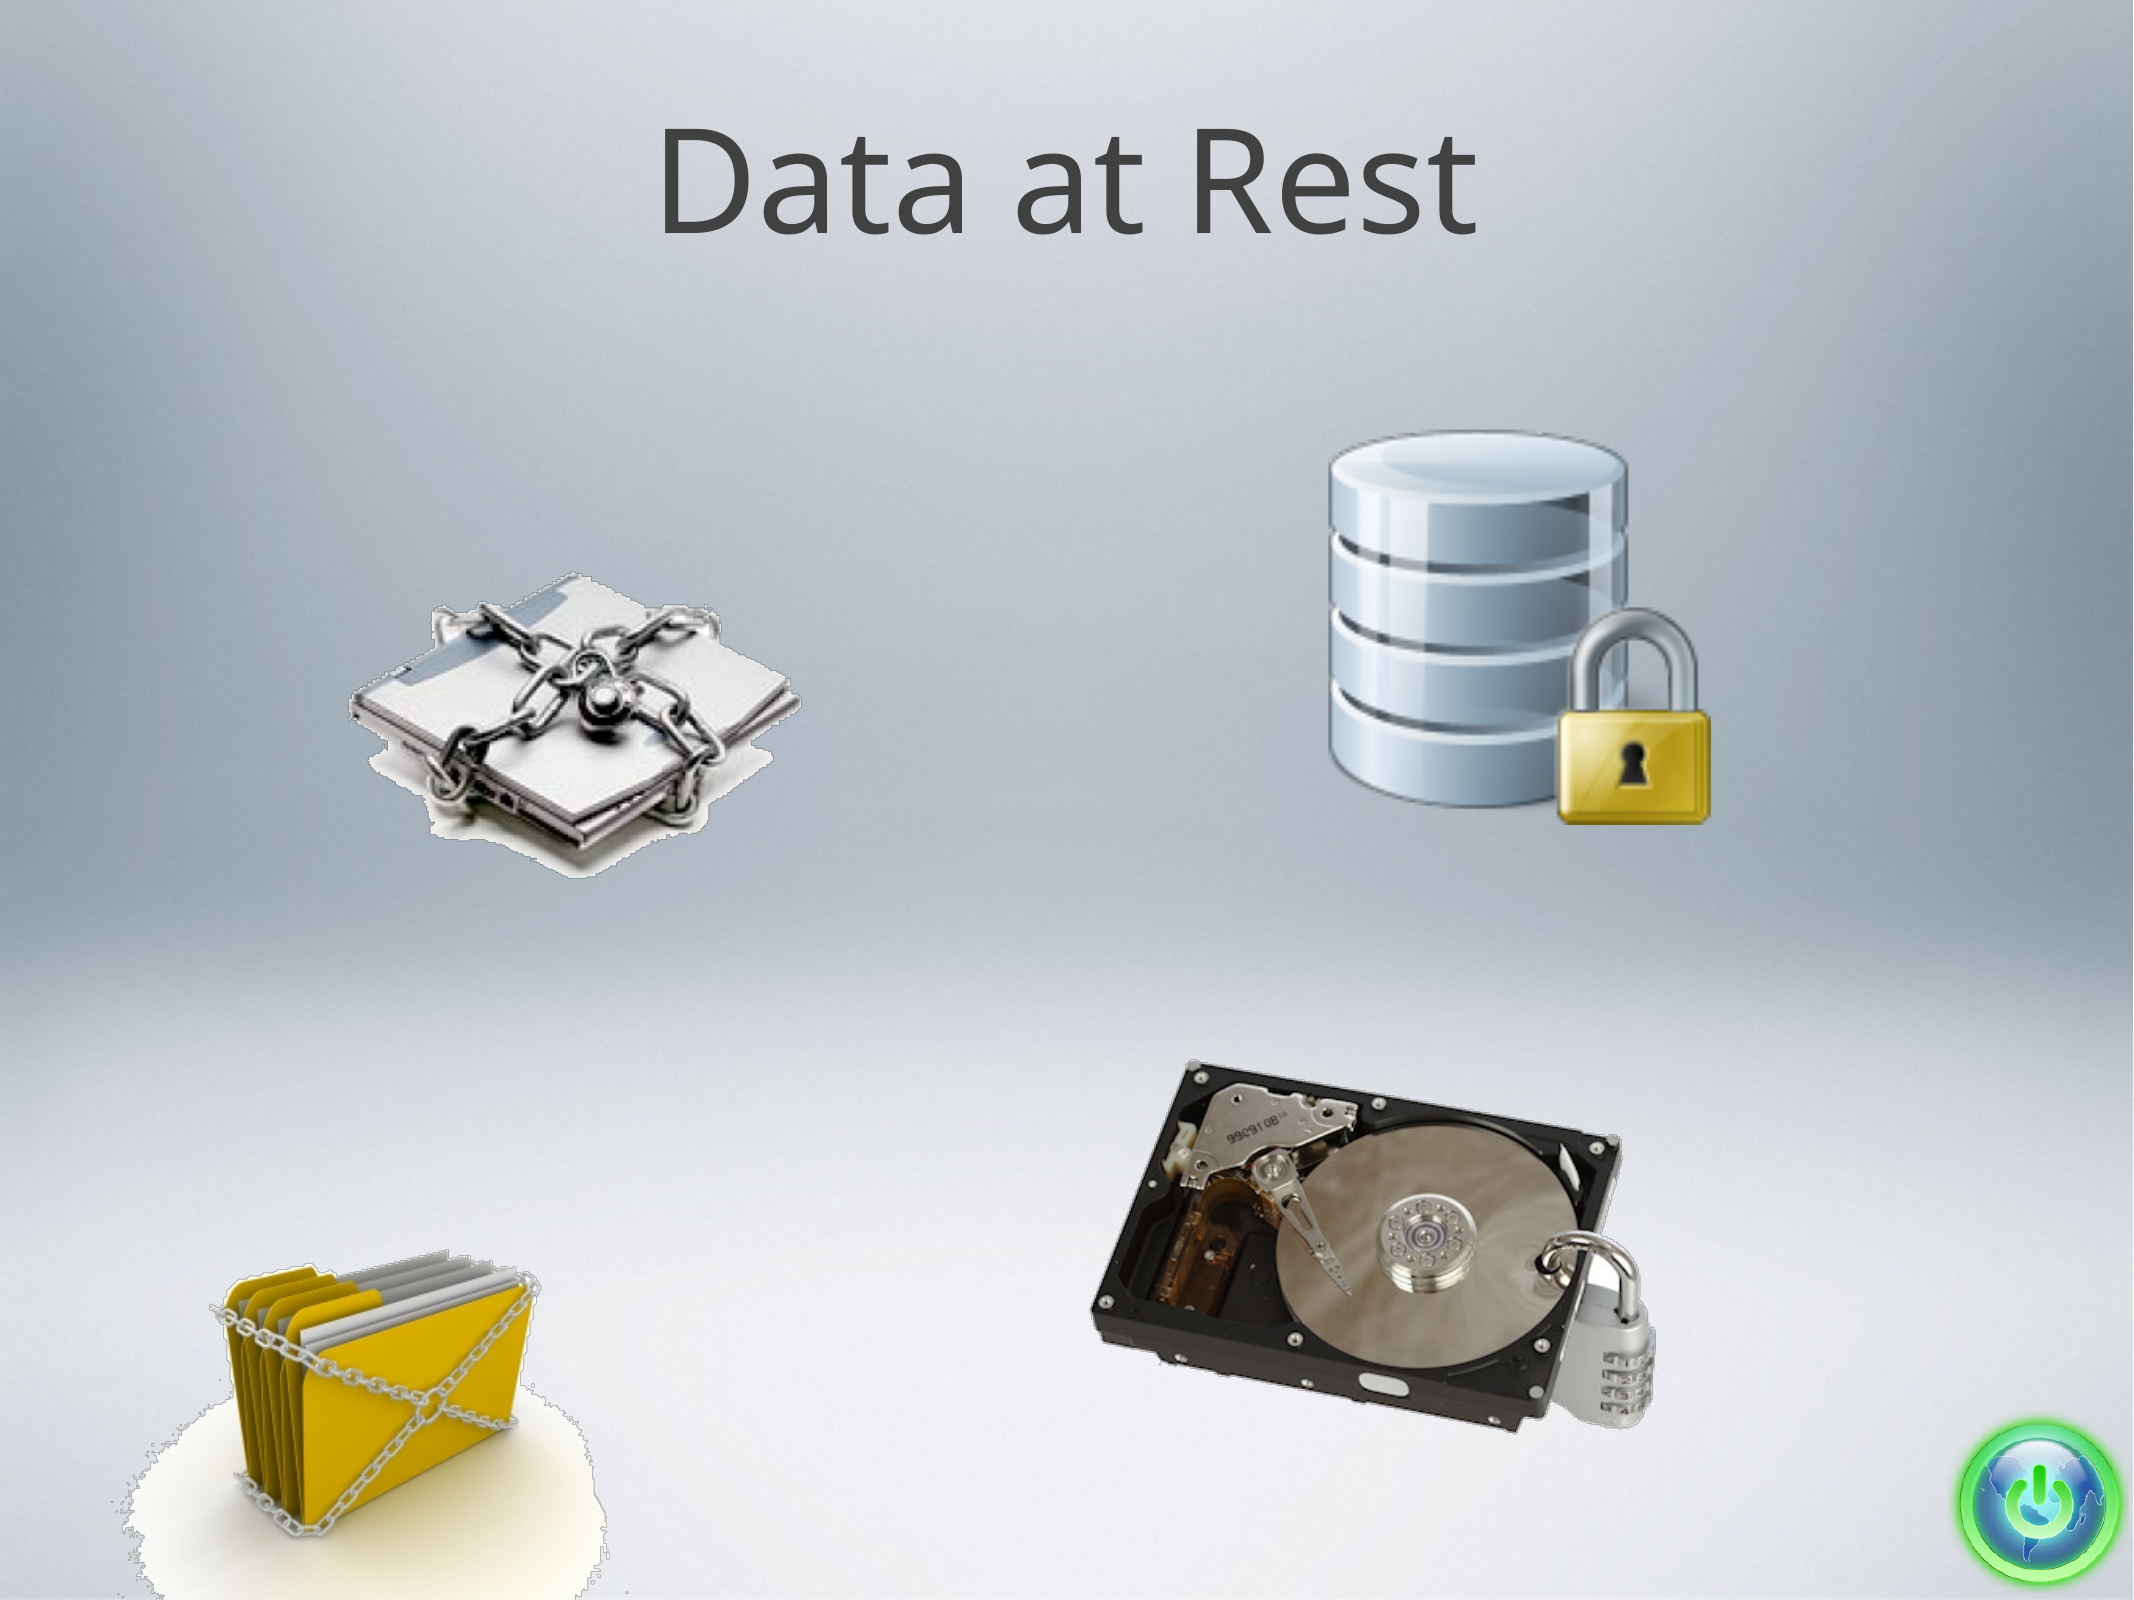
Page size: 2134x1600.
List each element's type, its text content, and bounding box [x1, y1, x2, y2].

picture [0, 0, 2134, 1600]
text_box Data at Rest [181, 0, 1950, 263]
